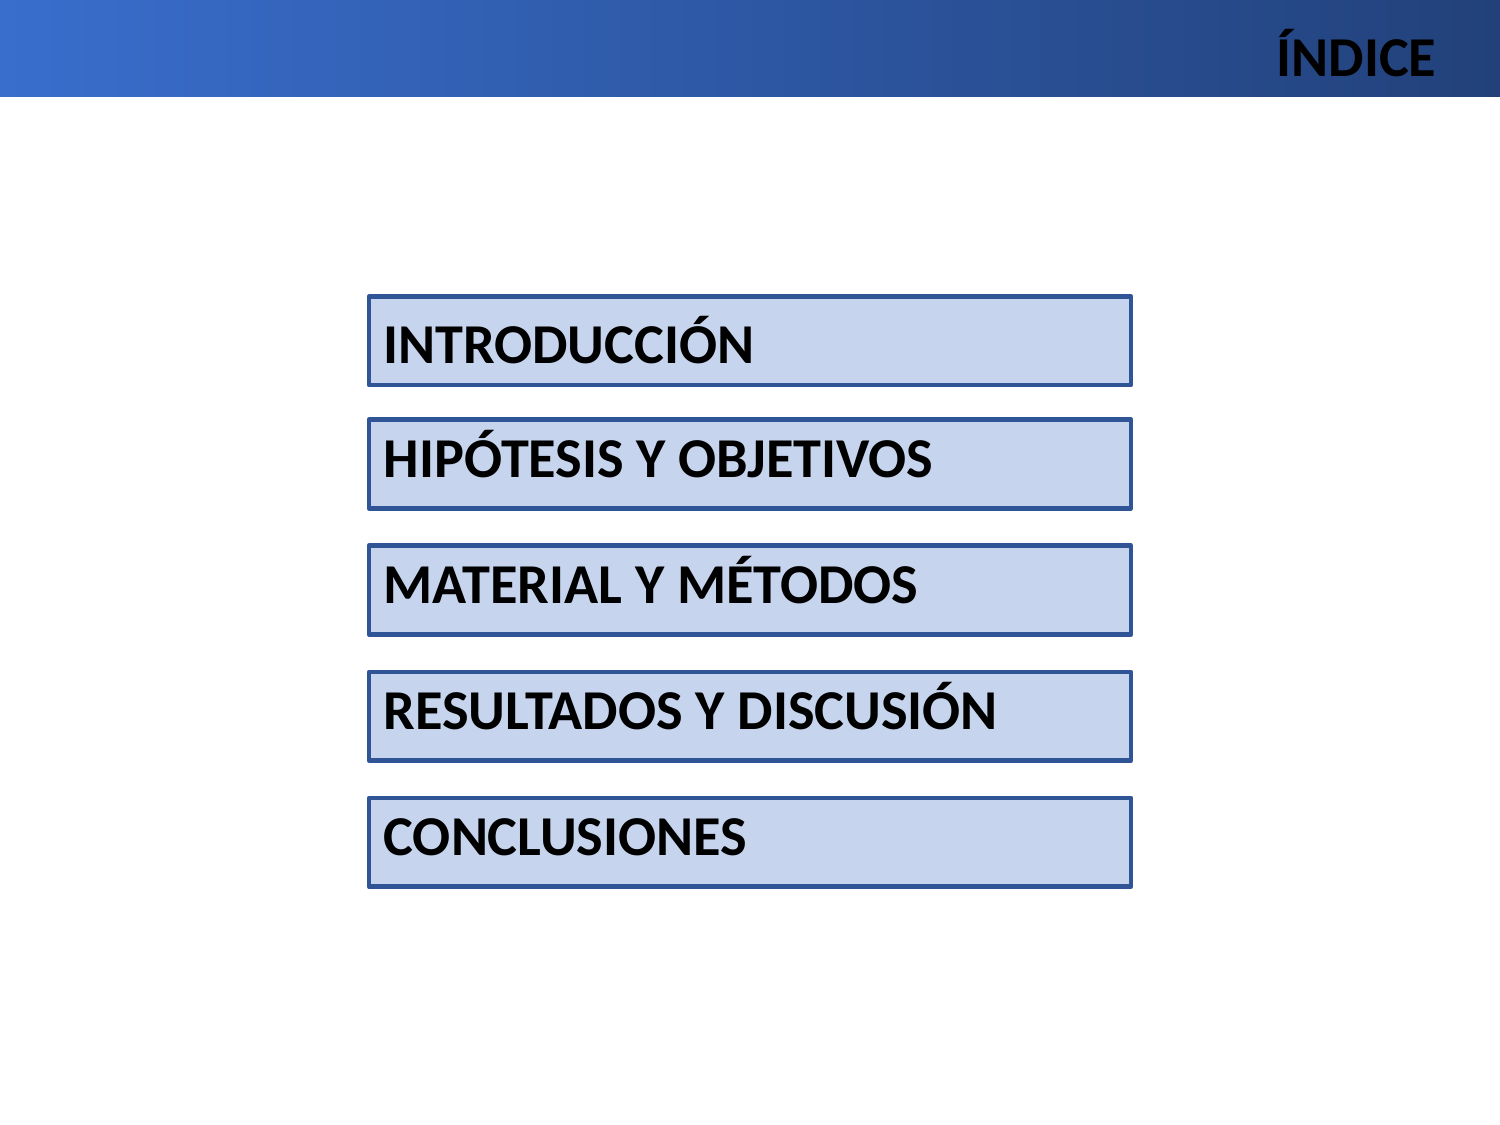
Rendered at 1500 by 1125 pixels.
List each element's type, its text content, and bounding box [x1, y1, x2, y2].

text_box INTRODUCCIÓN [369, 296, 1131, 386]
text_box CONCLUSIONES [369, 798, 1131, 887]
text_box ÍNDICE [1261, 12, 1452, 95]
text_box HIPÓTESIS Y OBJETIVOS [369, 419, 1131, 509]
text_box MATERIAL Y MÉTODOS [369, 545, 1131, 635]
text_box [0, 0, 1500, 97]
text_box RESULTADOS Y DISCUSIÓN [369, 671, 1131, 761]
